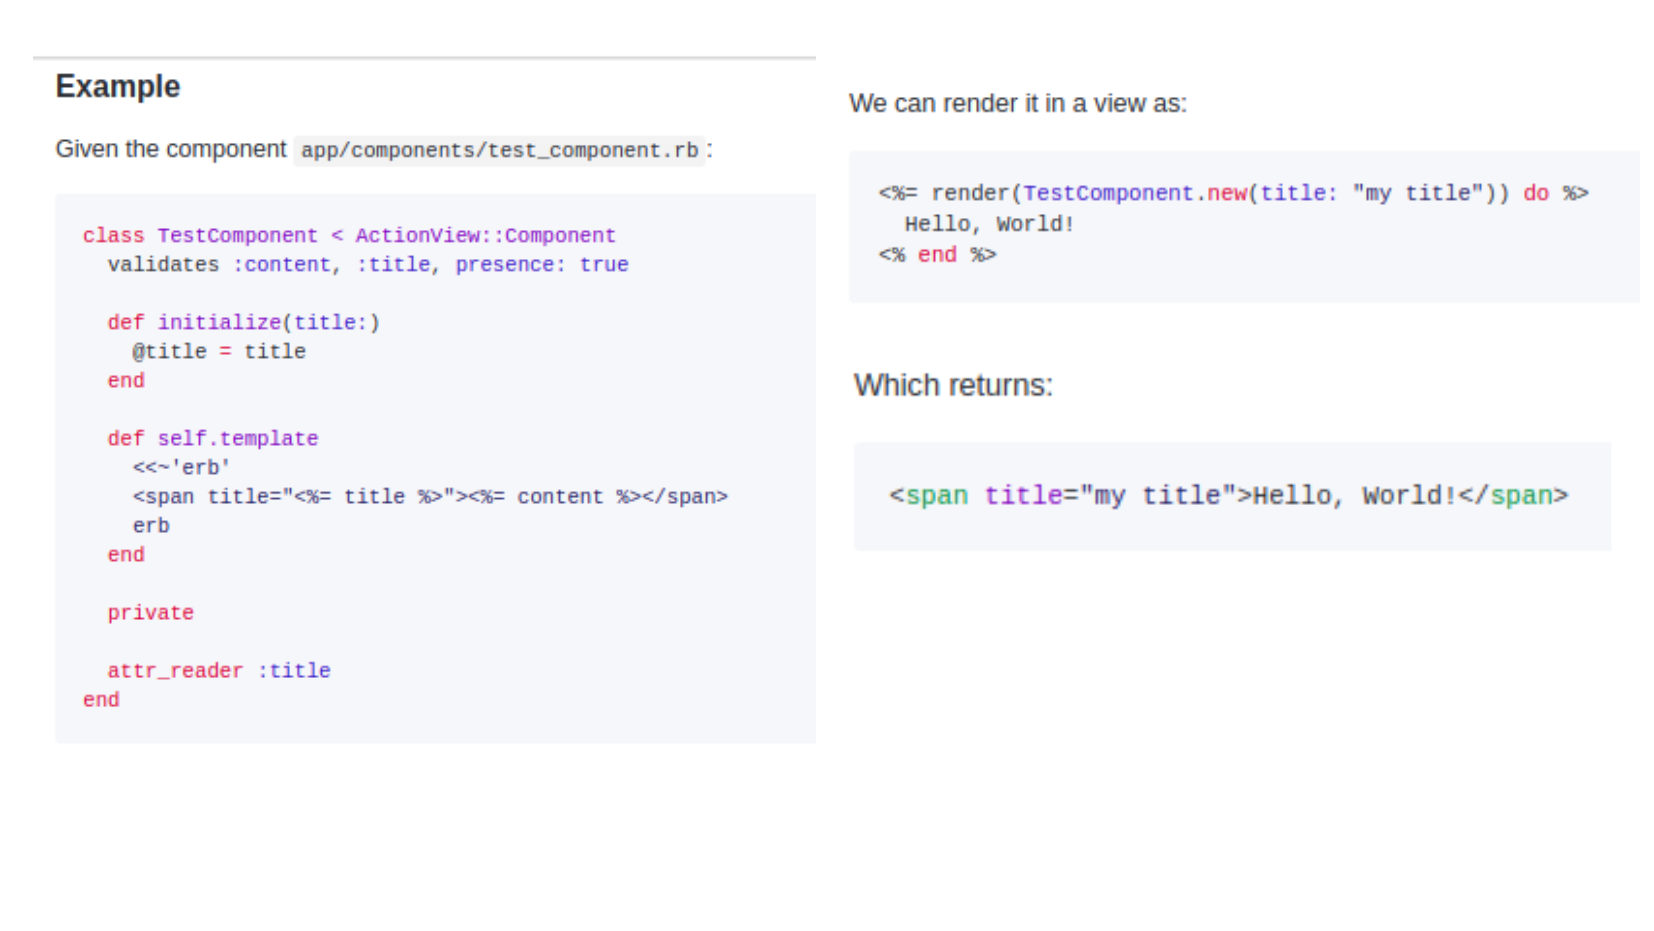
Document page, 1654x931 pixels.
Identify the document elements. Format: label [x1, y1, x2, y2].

picture [839, 80, 1640, 321]
picture [33, 53, 816, 744]
picture [843, 350, 1612, 591]
